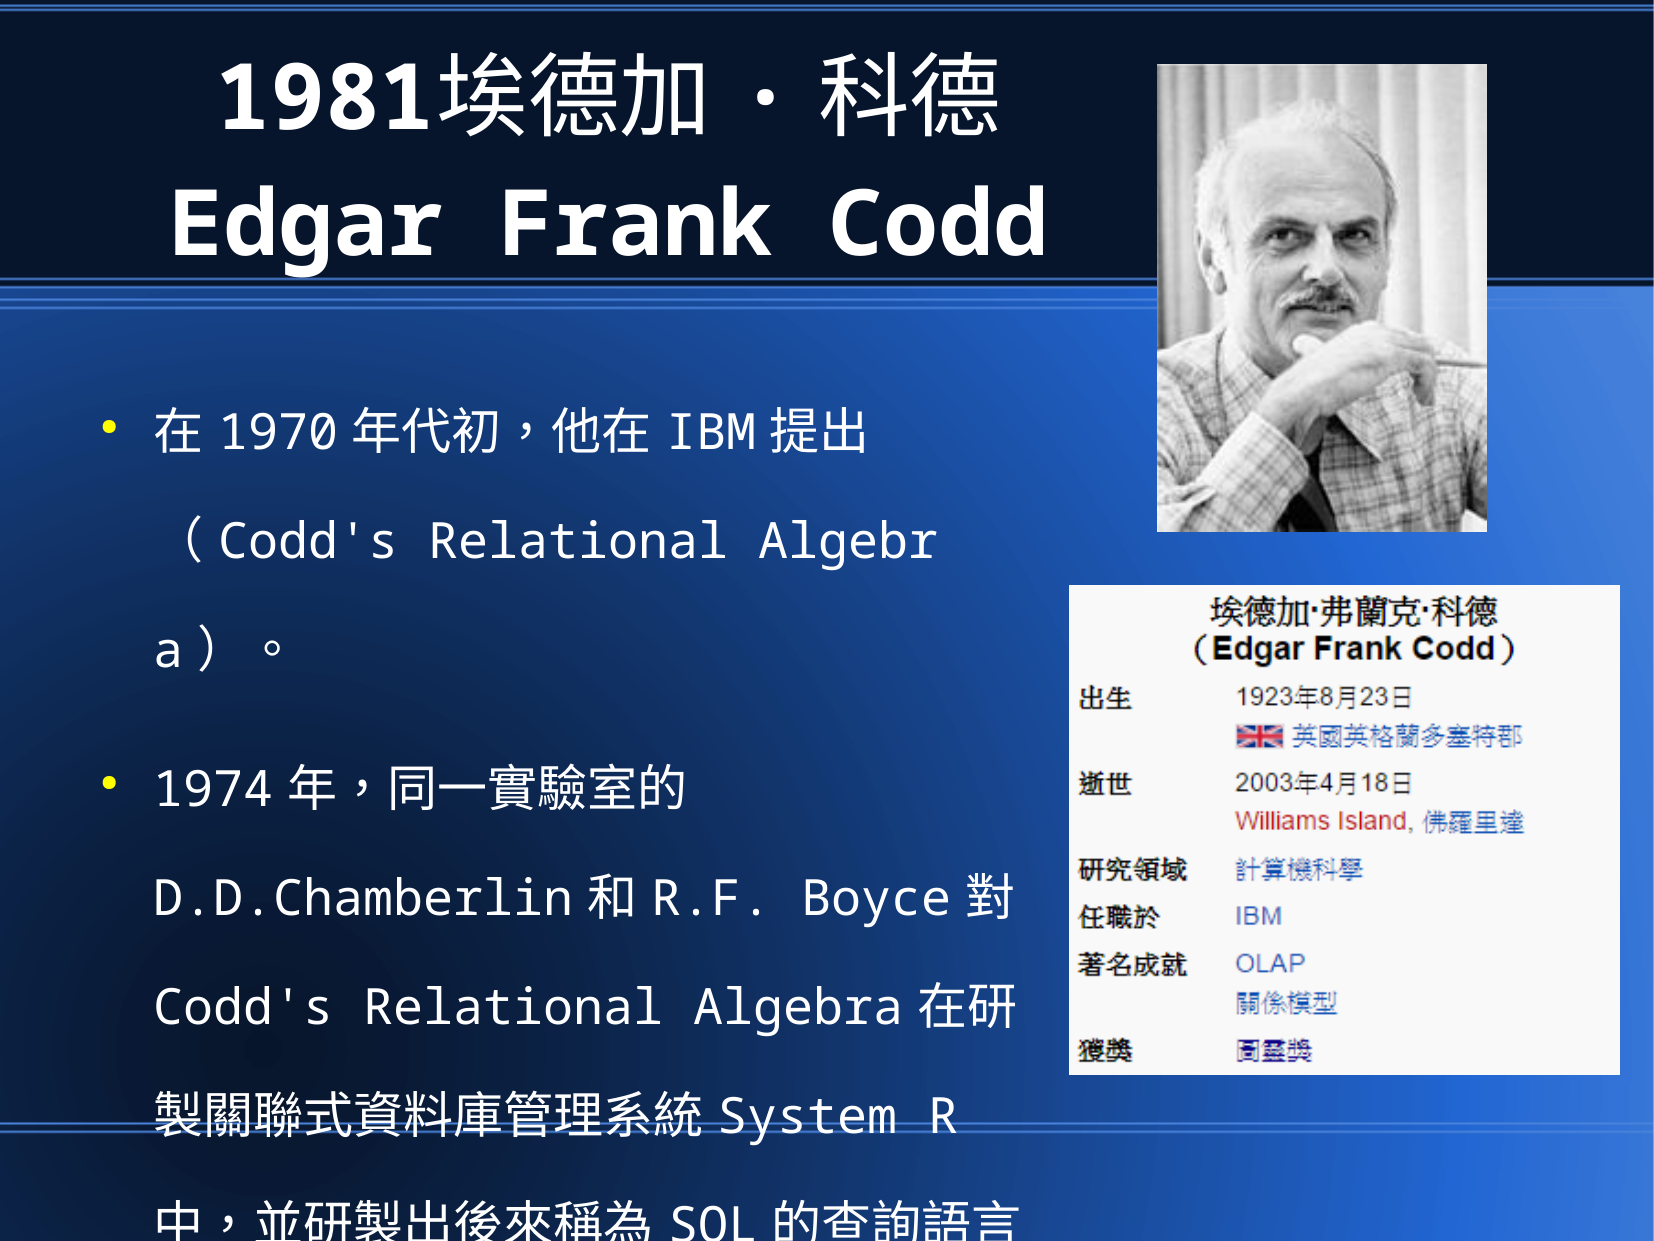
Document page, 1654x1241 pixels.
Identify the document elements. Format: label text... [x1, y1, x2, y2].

picture [478, 1229, 491, 1236]
picture [162, 1213, 176, 1226]
picture [625, 1212, 638, 1218]
picture [274, 1214, 281, 1240]
picture [947, 1231, 962, 1240]
picture [984, 1233, 1008, 1241]
picture [779, 1225, 789, 1237]
picture [898, 1227, 905, 1233]
picture [929, 1232, 937, 1240]
title 1981 埃德加·科德 Edgar Frank Codd [82, 32, 1134, 273]
picture [369, 1231, 387, 1241]
picture [513, 1229, 526, 1241]
picture [705, 1210, 721, 1238]
picture [618, 1221, 642, 1227]
picture [465, 1212, 480, 1241]
picture [0, 0, 1654, 1241]
picture [878, 1232, 886, 1240]
picture [578, 1236, 595, 1241]
picture [334, 1206, 342, 1221]
picture [530, 1230, 542, 1241]
picture [330, 1224, 342, 1241]
picture [312, 1221, 319, 1236]
picture [779, 1211, 789, 1222]
picture [180, 1213, 194, 1226]
list 在1970年代初，他在IBM提出（Codd's Relational Algebra）。 1974年，同一實驗室的D.D.Chamberlin和R.F. Boyce對Codd's Relational Algebra在研製關聯式資料庫管理系統System R中，並研製出後來稱為SQL的查詢語言 後來1976年陳品山提出了E-R Model [82, 355, 1063, 1170]
